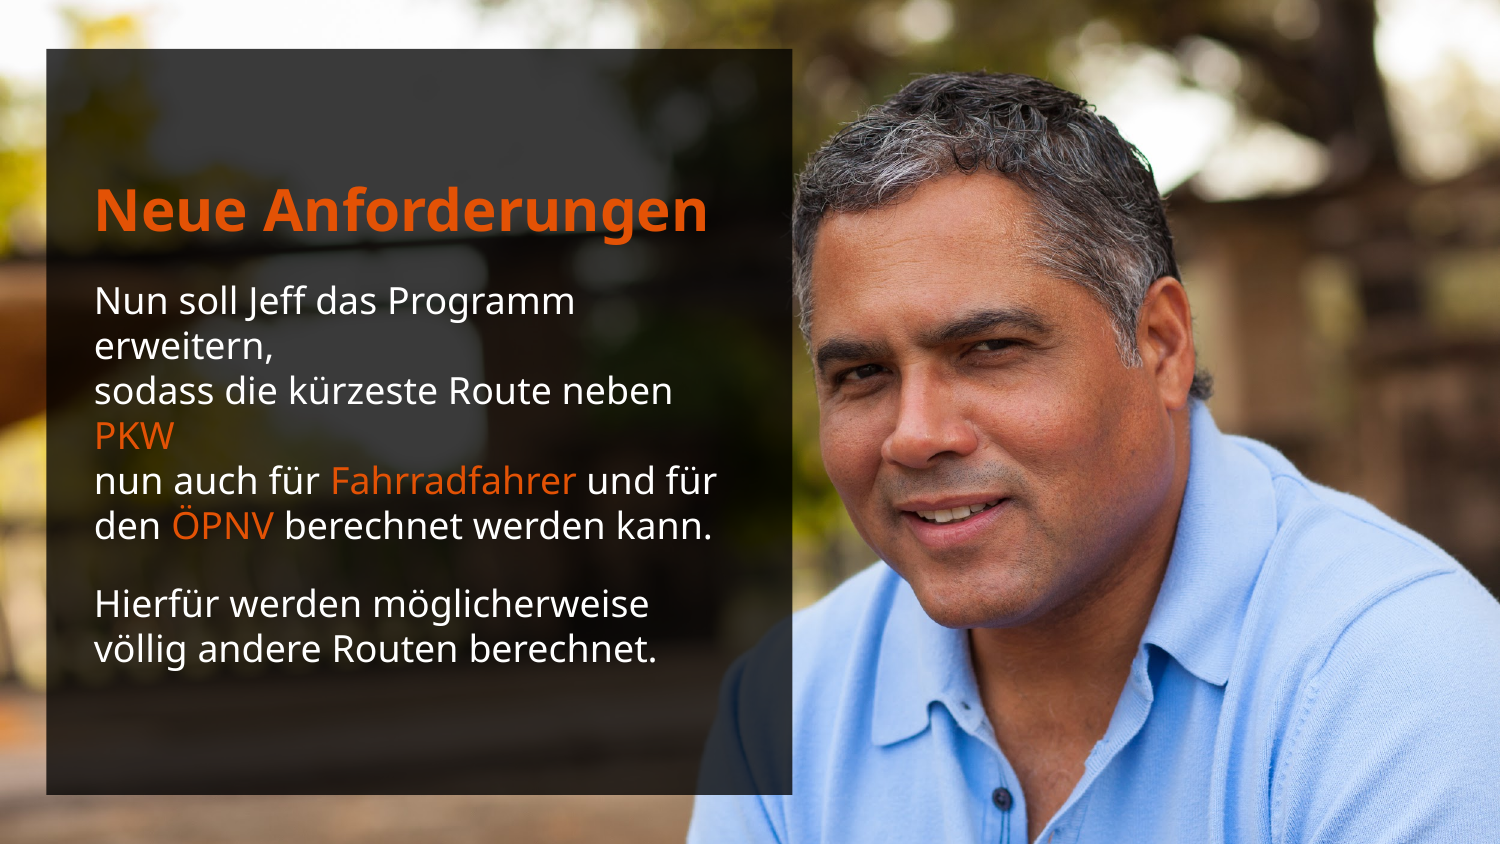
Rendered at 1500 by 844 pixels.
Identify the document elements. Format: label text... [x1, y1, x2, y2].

picture [0, 0, 1500, 844]
text_box [46, 48, 793, 795]
list Neue Anforderungen Nun soll Jeff das Programm erweitern, sodass die kürzeste Route neben PKW nun auch für Fahrradfahrer und für den ÖPNV berechnet werden kann. Hierfür werden möglicherweise völlig andere Routen berechnet. [78, 86, 760, 757]
